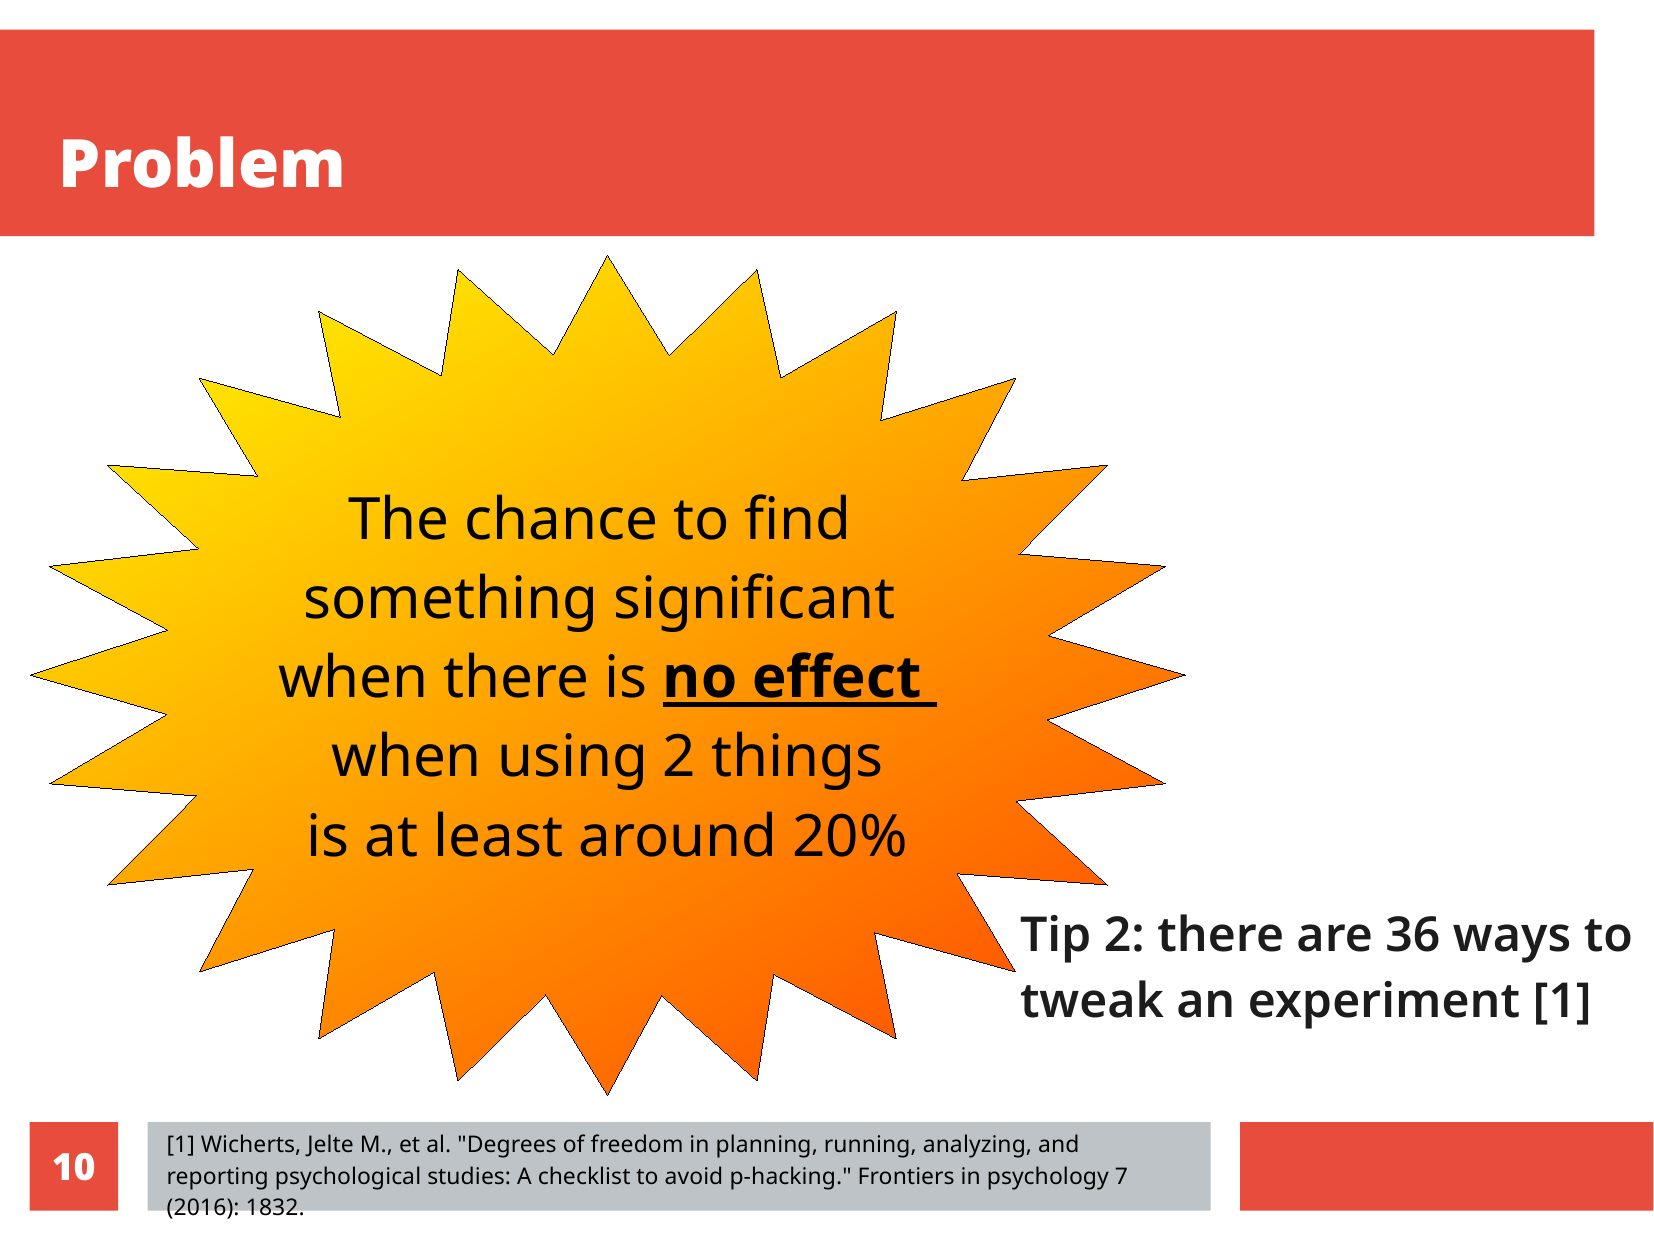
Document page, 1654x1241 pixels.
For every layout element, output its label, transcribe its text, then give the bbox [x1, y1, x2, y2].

text_box [1] Wicherts, Jelte M., et al. "Degrees of freedom in planning, running, analyzing, and reporting psychological studies: A checklist to avoid p-hacking." Frontiers in psychology 7 (2016): 1832. [151, 1120, 1201, 1217]
list Tip 2: there are 36 ways to tweak an experiment [1] [1020, 900, 1636, 1093]
title Problem [59, 59, 1595, 207]
text_box The chance to find something significant when there is no effect when using 2 things is at least around 20% [30, 255, 1186, 1096]
